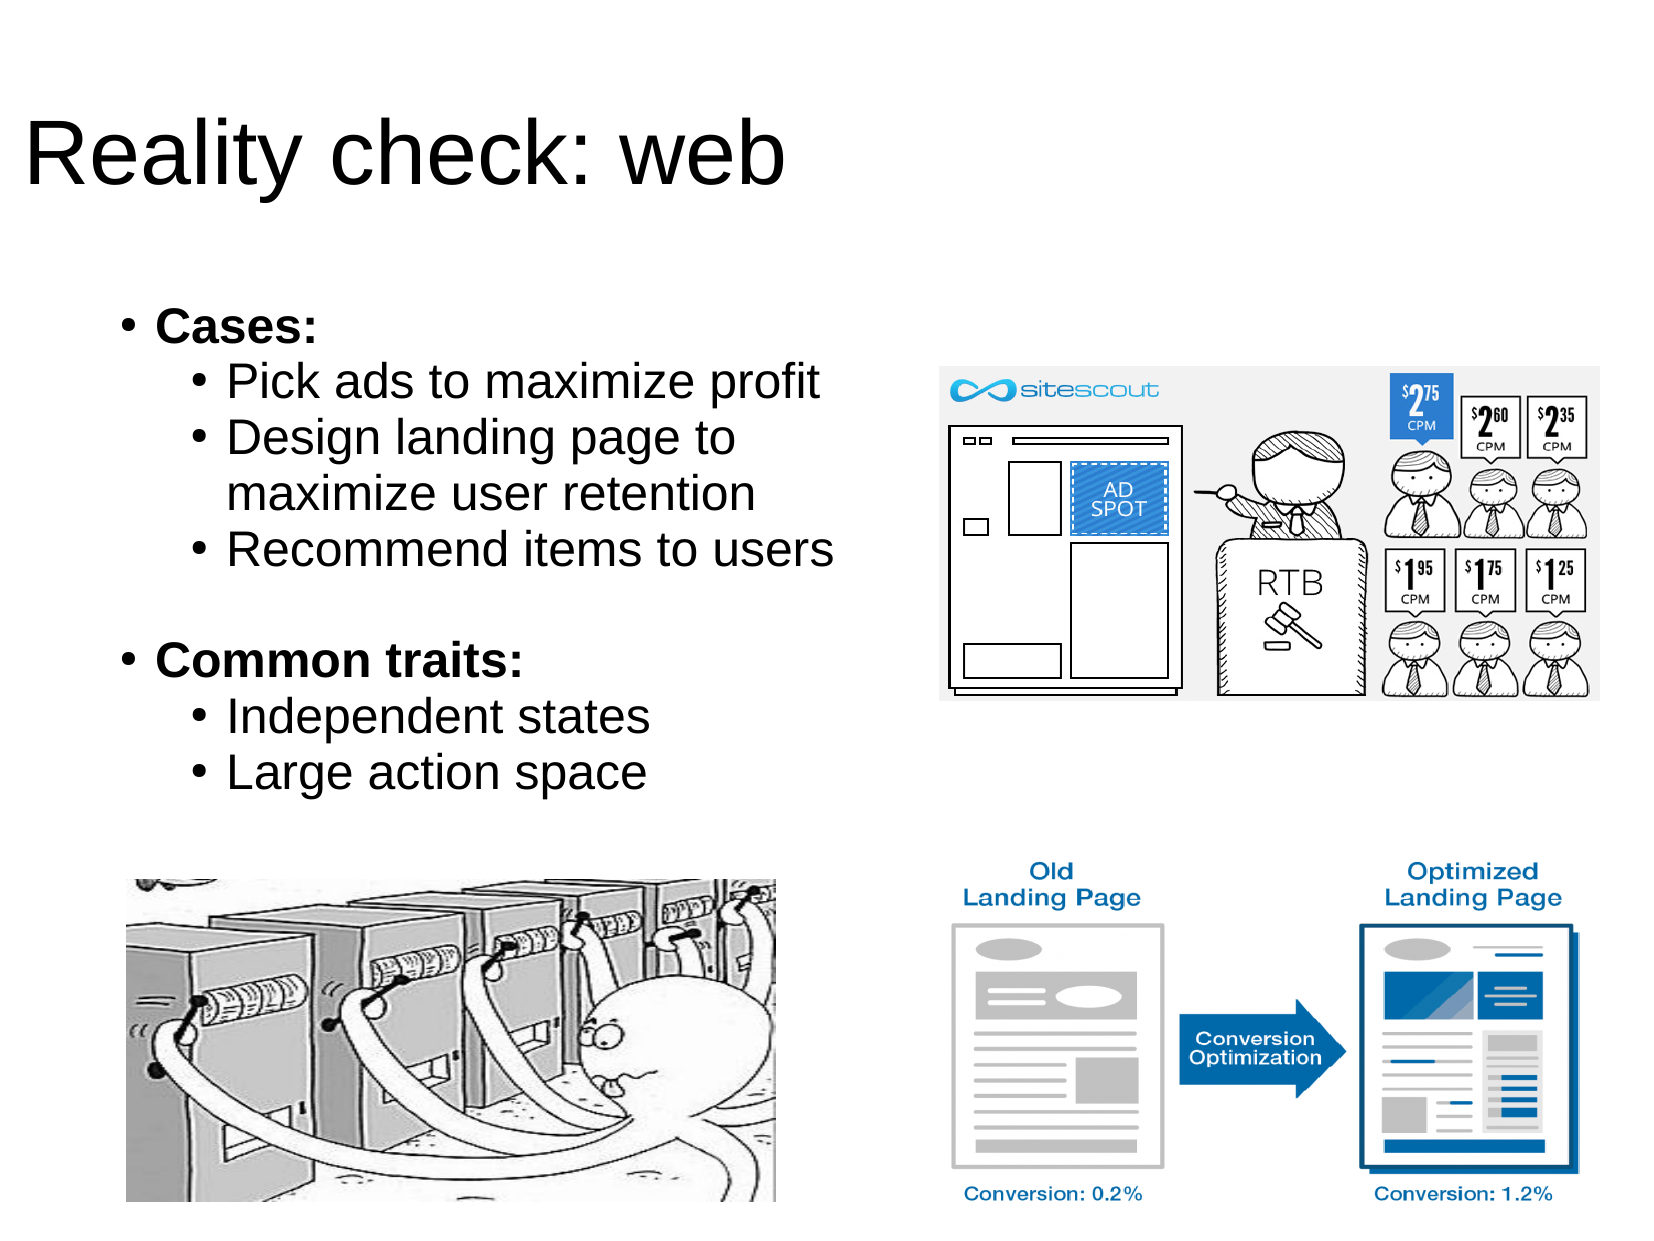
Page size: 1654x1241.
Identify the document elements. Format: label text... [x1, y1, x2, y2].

title Reality check: web [23, 49, 1512, 257]
text_box Cases: Pick ads to maximize profit Design landing page to maximize user retention Recommend items to users Common traits: Independent states Large action space [104, 290, 853, 869]
picture [940, 852, 1601, 1233]
picture [126, 879, 776, 1202]
picture [939, 366, 1600, 701]
